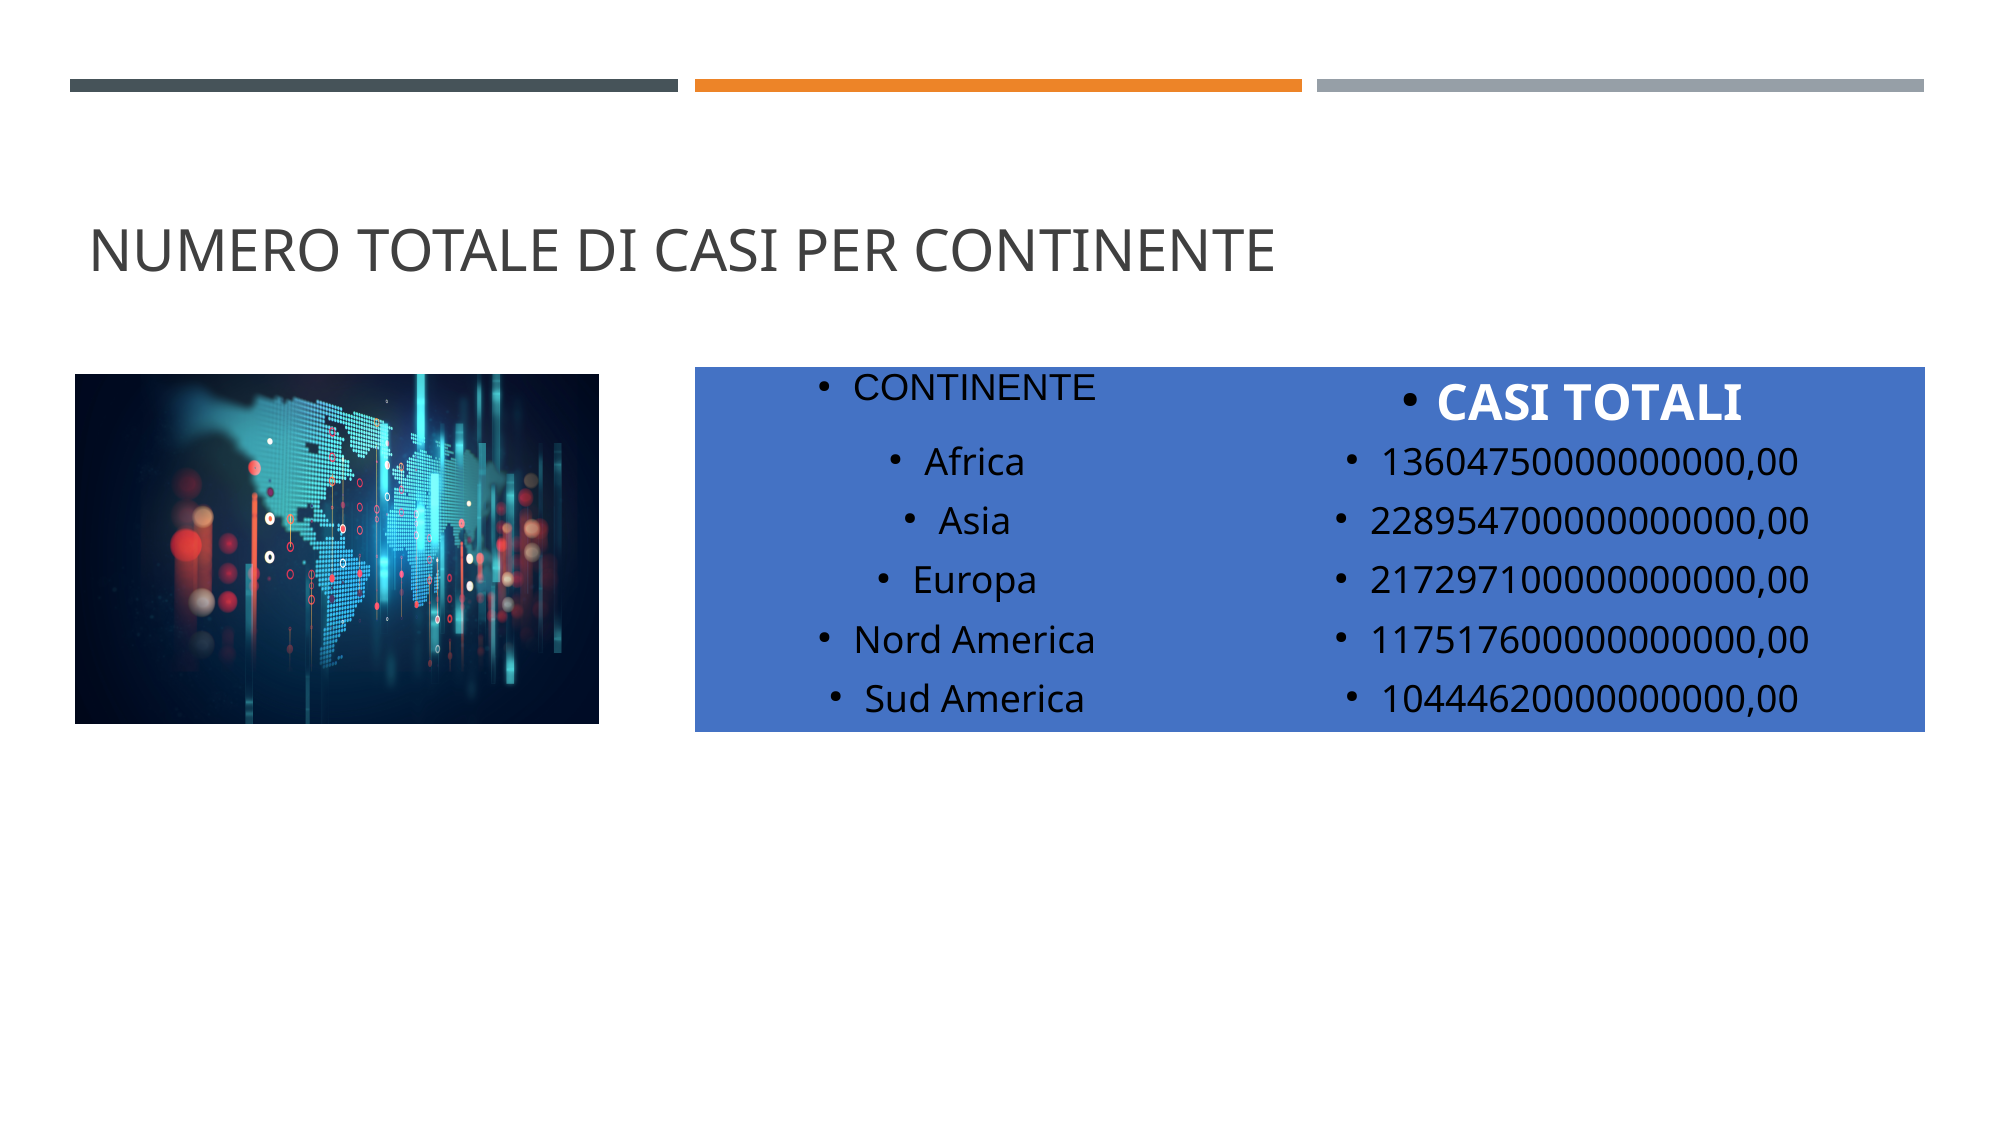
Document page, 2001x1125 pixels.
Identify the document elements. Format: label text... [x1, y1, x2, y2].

table_cell 10444620000000000,00 [1220, 673, 1925, 732]
table_cell Sud America [695, 673, 1220, 732]
table_cell Europa [695, 554, 1220, 613]
table_header CONTINENTE [695, 367, 1220, 435]
picture [75, 374, 599, 724]
table_cell 13604750000000000,00 [1220, 435, 1925, 495]
table_cell Nord America [695, 613, 1220, 673]
table_cell 217297100000000000,00 [1220, 554, 1925, 613]
table_cell Africa [695, 435, 1220, 495]
table_cell 228954700000000000,00 [1220, 495, 1925, 554]
table_cell 117517600000000000,00 [1220, 613, 1925, 673]
title numero totale di casi per continente [73, 118, 1924, 291]
table_cell Asia [695, 495, 1220, 554]
table_header CASI TOTALI [1220, 367, 1925, 435]
